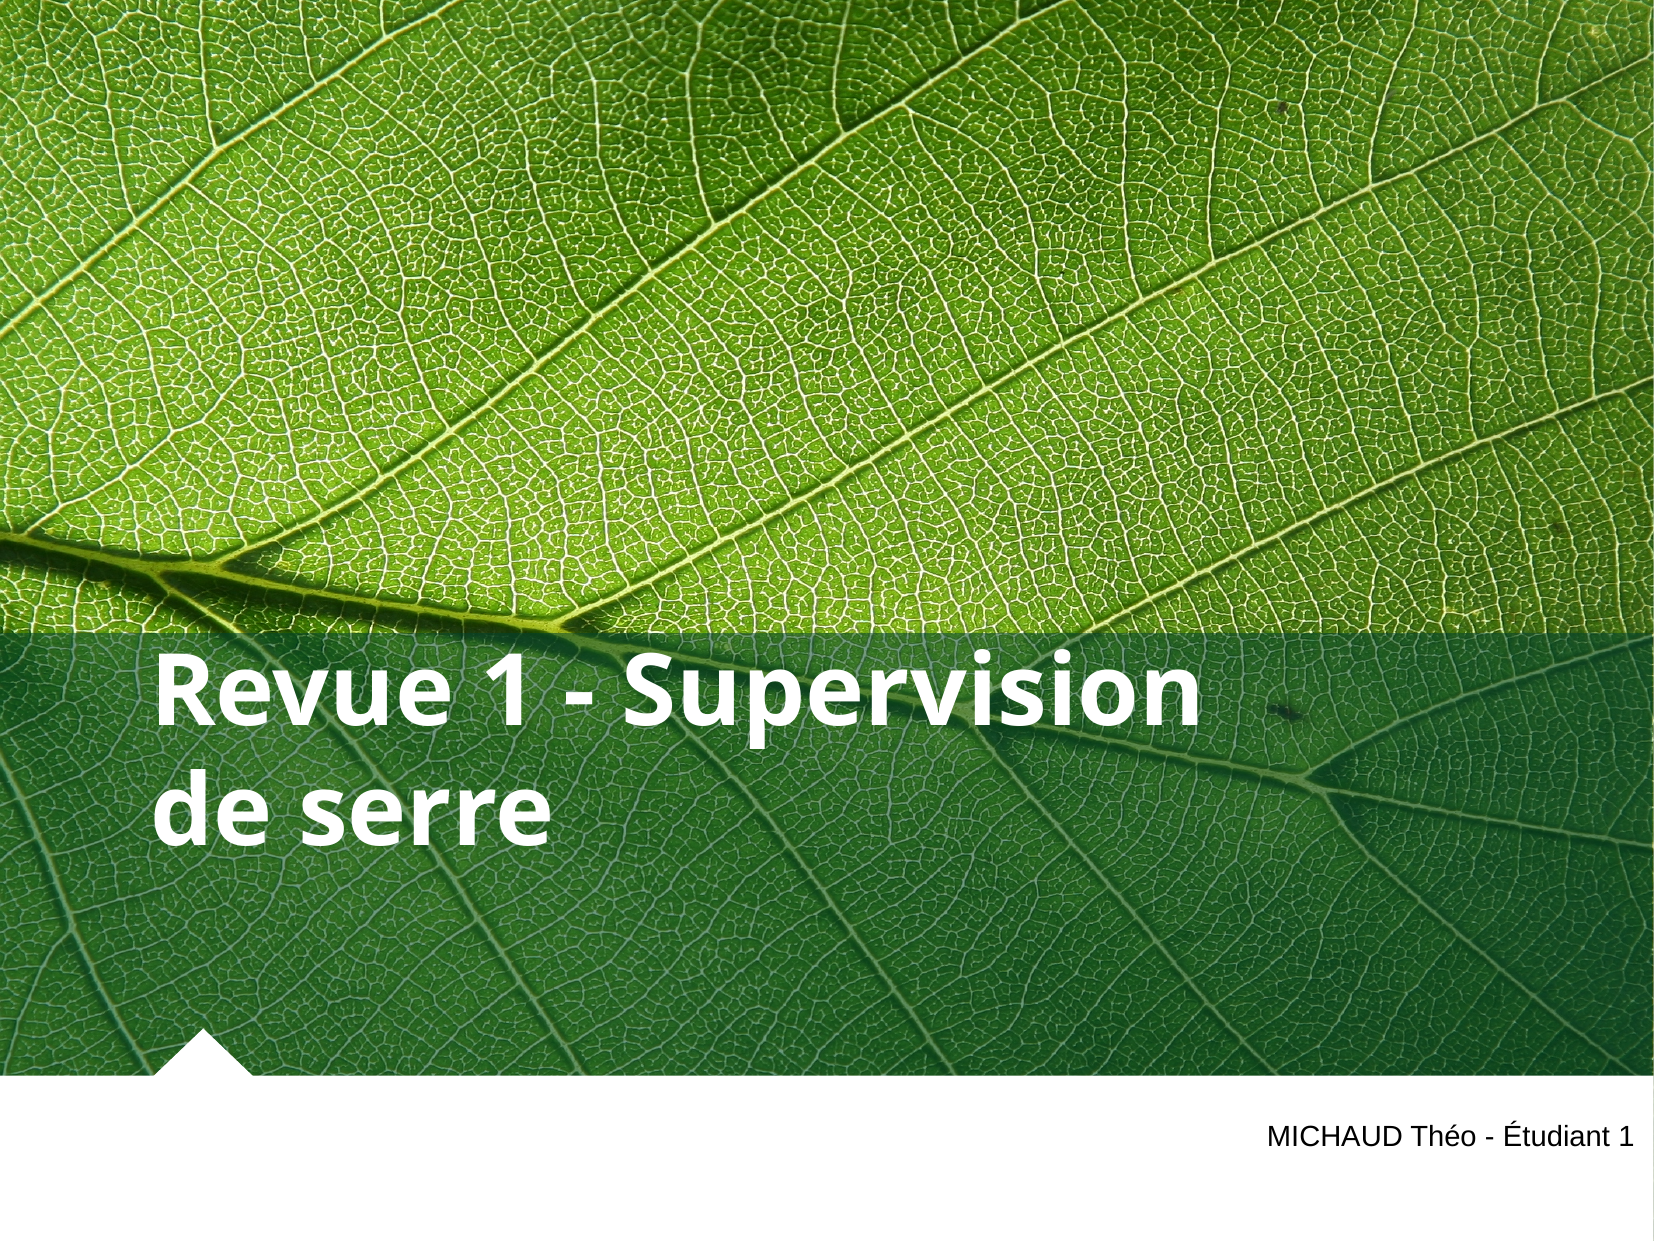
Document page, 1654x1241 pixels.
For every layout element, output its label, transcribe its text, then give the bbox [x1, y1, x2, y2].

text_box MICHAUD Théo - Étudiant 1 [1251, 1102, 1654, 1214]
picture [0, 0, 1654, 1075]
title Revue 1 - Supervision de serre [134, 605, 1329, 886]
